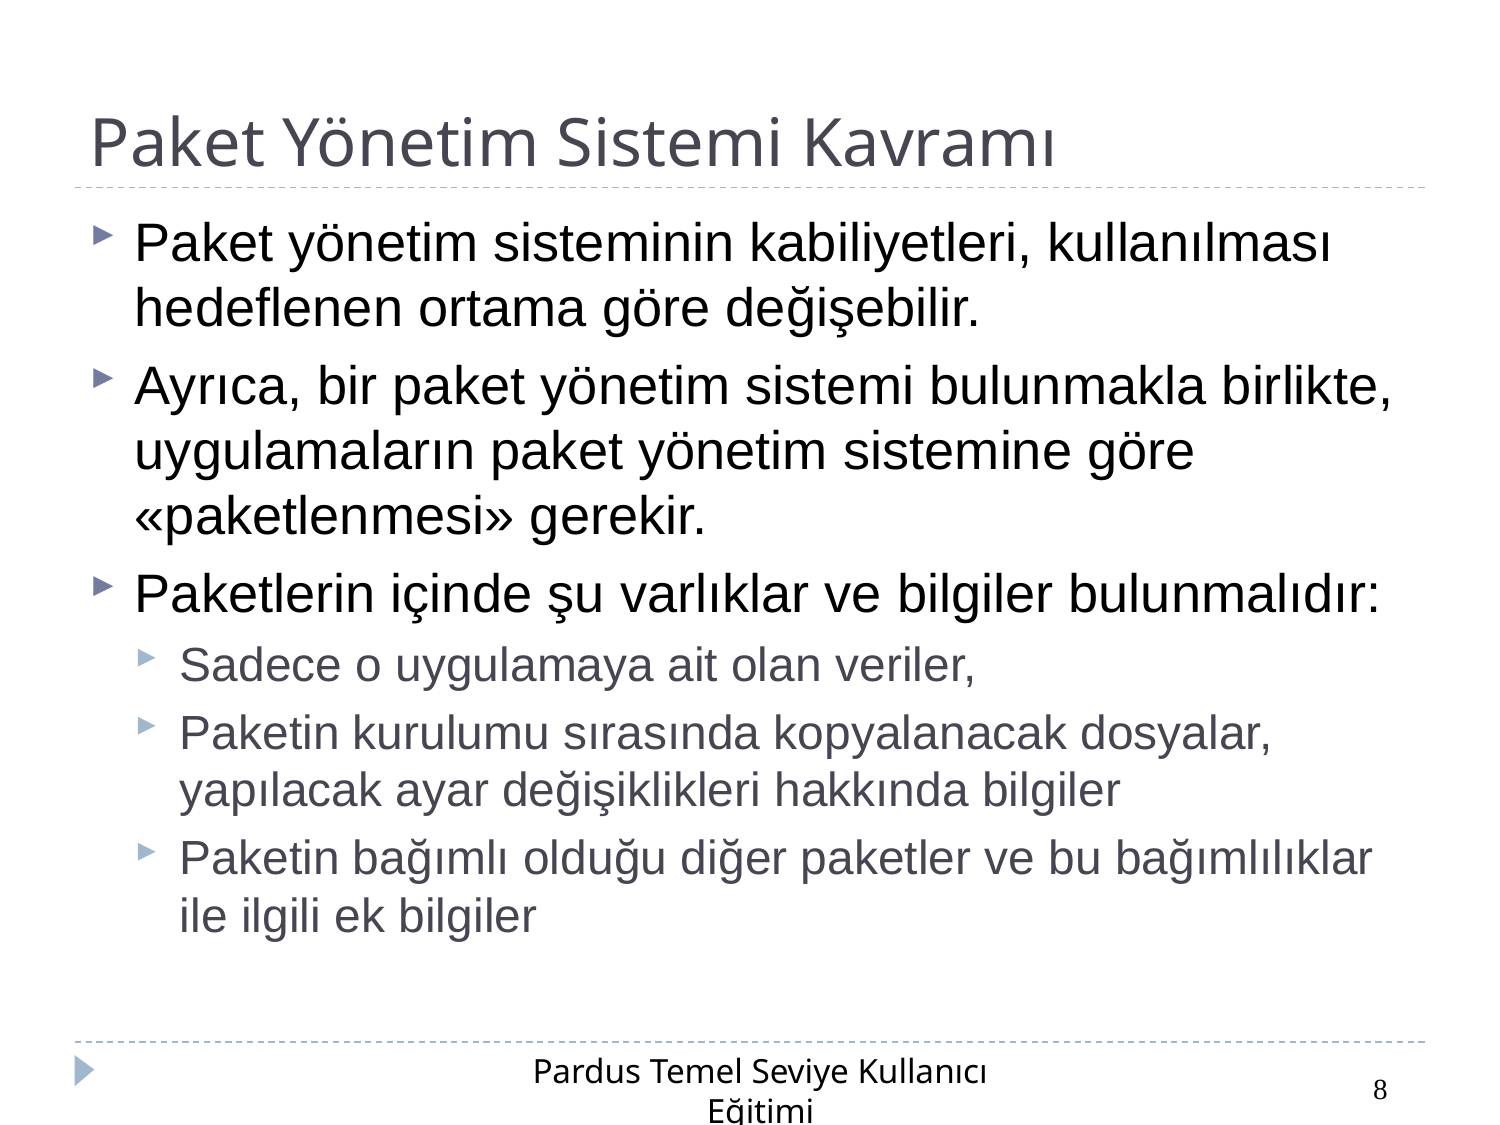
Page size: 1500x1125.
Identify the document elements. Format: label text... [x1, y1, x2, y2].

title Paket Yönetim Sistemi Kavramı [75, 24, 1425, 188]
list Paket yönetim sisteminin kabiliyetleri, kullanılması hedeflenen ortama göre değişebilir. Ayrıca, bir paket yönetim sistemi bulunmakla birlikte, uygulamaların paket yönetim sistemine göre «paketlenmesi» gerekir. Paketlerin içinde şu varlıklar ve bilgiler bulunmalıdır: Sadece o uygulamaya ait olan veriler, Paketin kurulumu sırasında kopyalanacak dosyalar, yapılacak ayar değişiklikleri hakkında bilgiler Paketin bağımlı olduğu diğer paketler ve bu bağımlılıklar ile ilgili ek bilgiler [75, 200, 1425, 1010]
